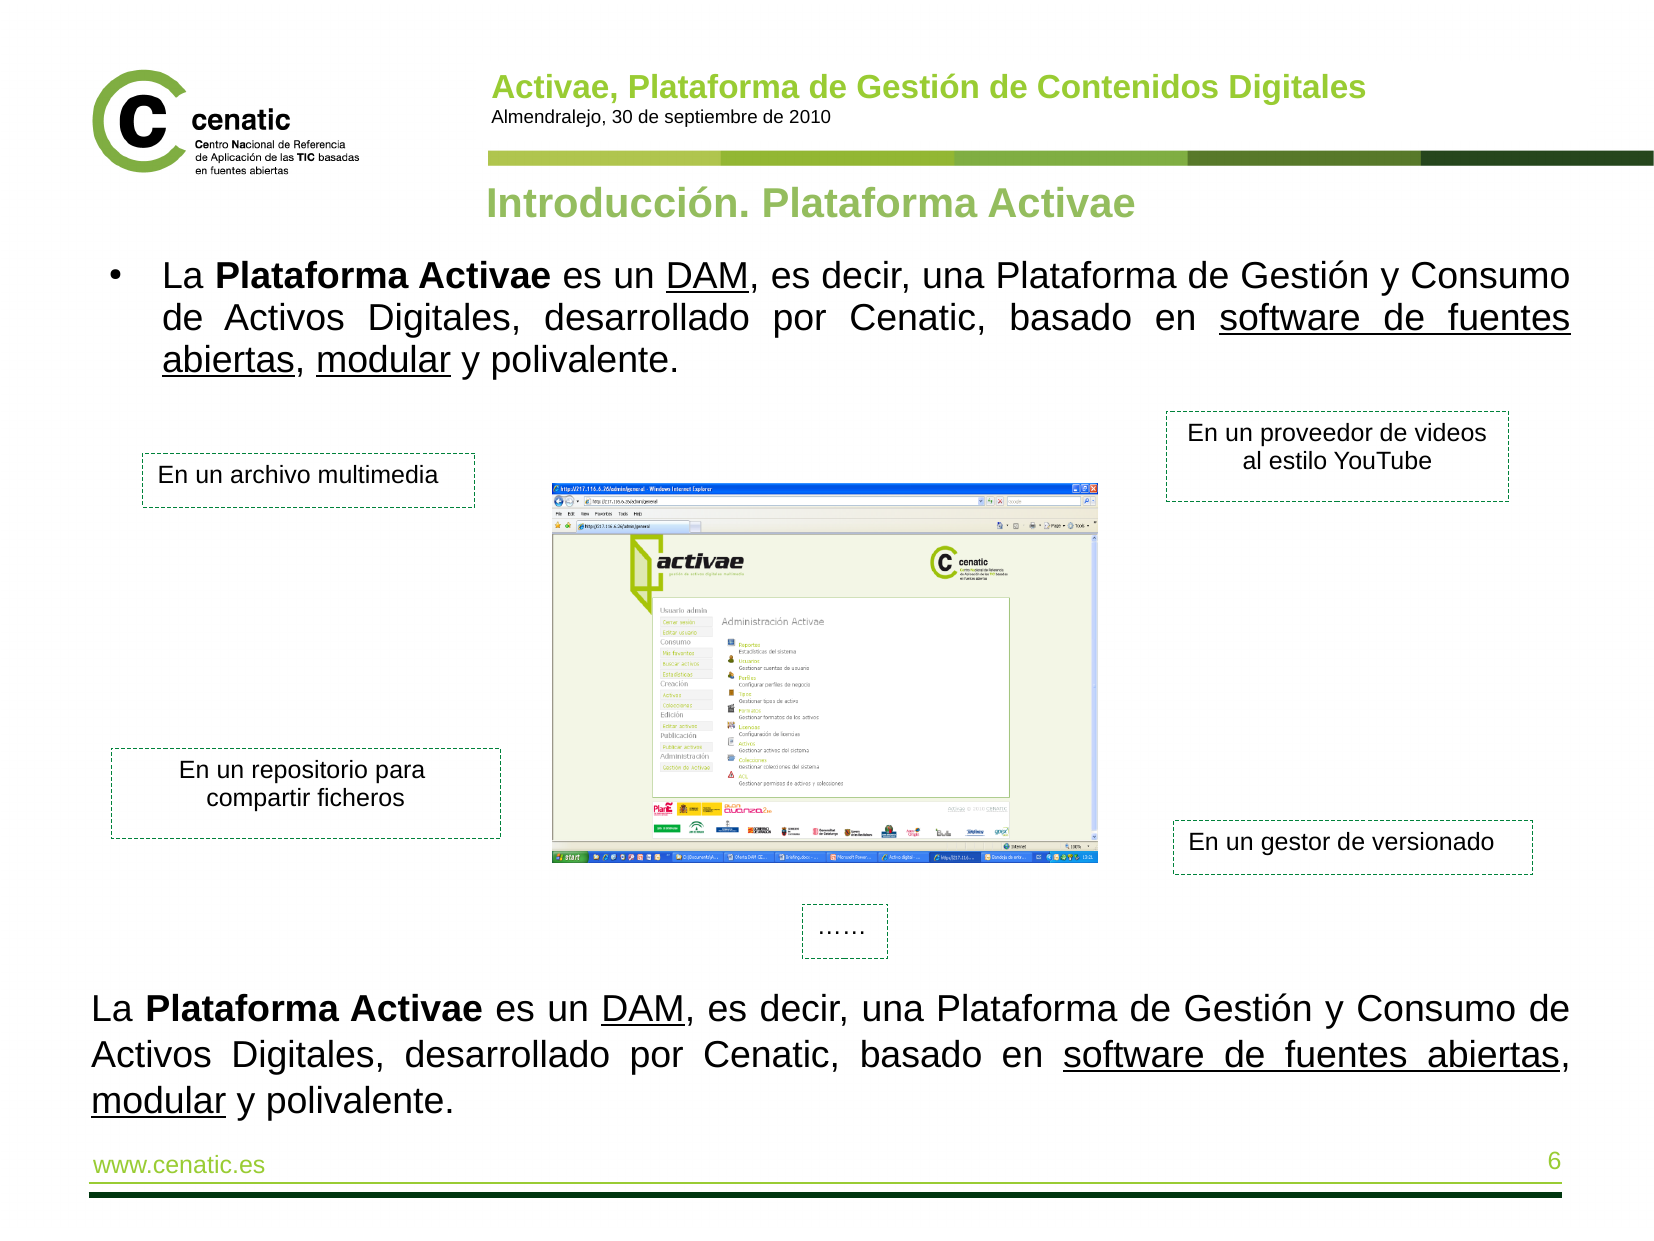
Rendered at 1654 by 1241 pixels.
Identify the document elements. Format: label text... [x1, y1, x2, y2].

text_box …… [802, 904, 888, 959]
text_box En un gestor de versionado [1173, 820, 1533, 875]
title Introducción. Plataforma Activae [486, 177, 1571, 228]
picture [1, 4, 1654, 1228]
text_box En un archivo multimedia [142, 453, 475, 508]
text_box En un repositorio para compartir ficheros [111, 748, 501, 839]
text_box En un proveedor de videos al estilo YouTube [1166, 411, 1509, 502]
list La Plataforma Activae es un DAM, es decir, una Plataforma de Gestión y Consumo de Activos Digitales, desarrollado por Cenatic, basado en software de fuentes abiertas, modular y polivalente. La Plataforma Activae es un DAM, es decir, una Plataforma de Gestión y Consumo de Activos Digitales, desarrollado por Cenatic, basado en software de fuentes abiertas, modular y polivalente. [91, 254, 1571, 1122]
